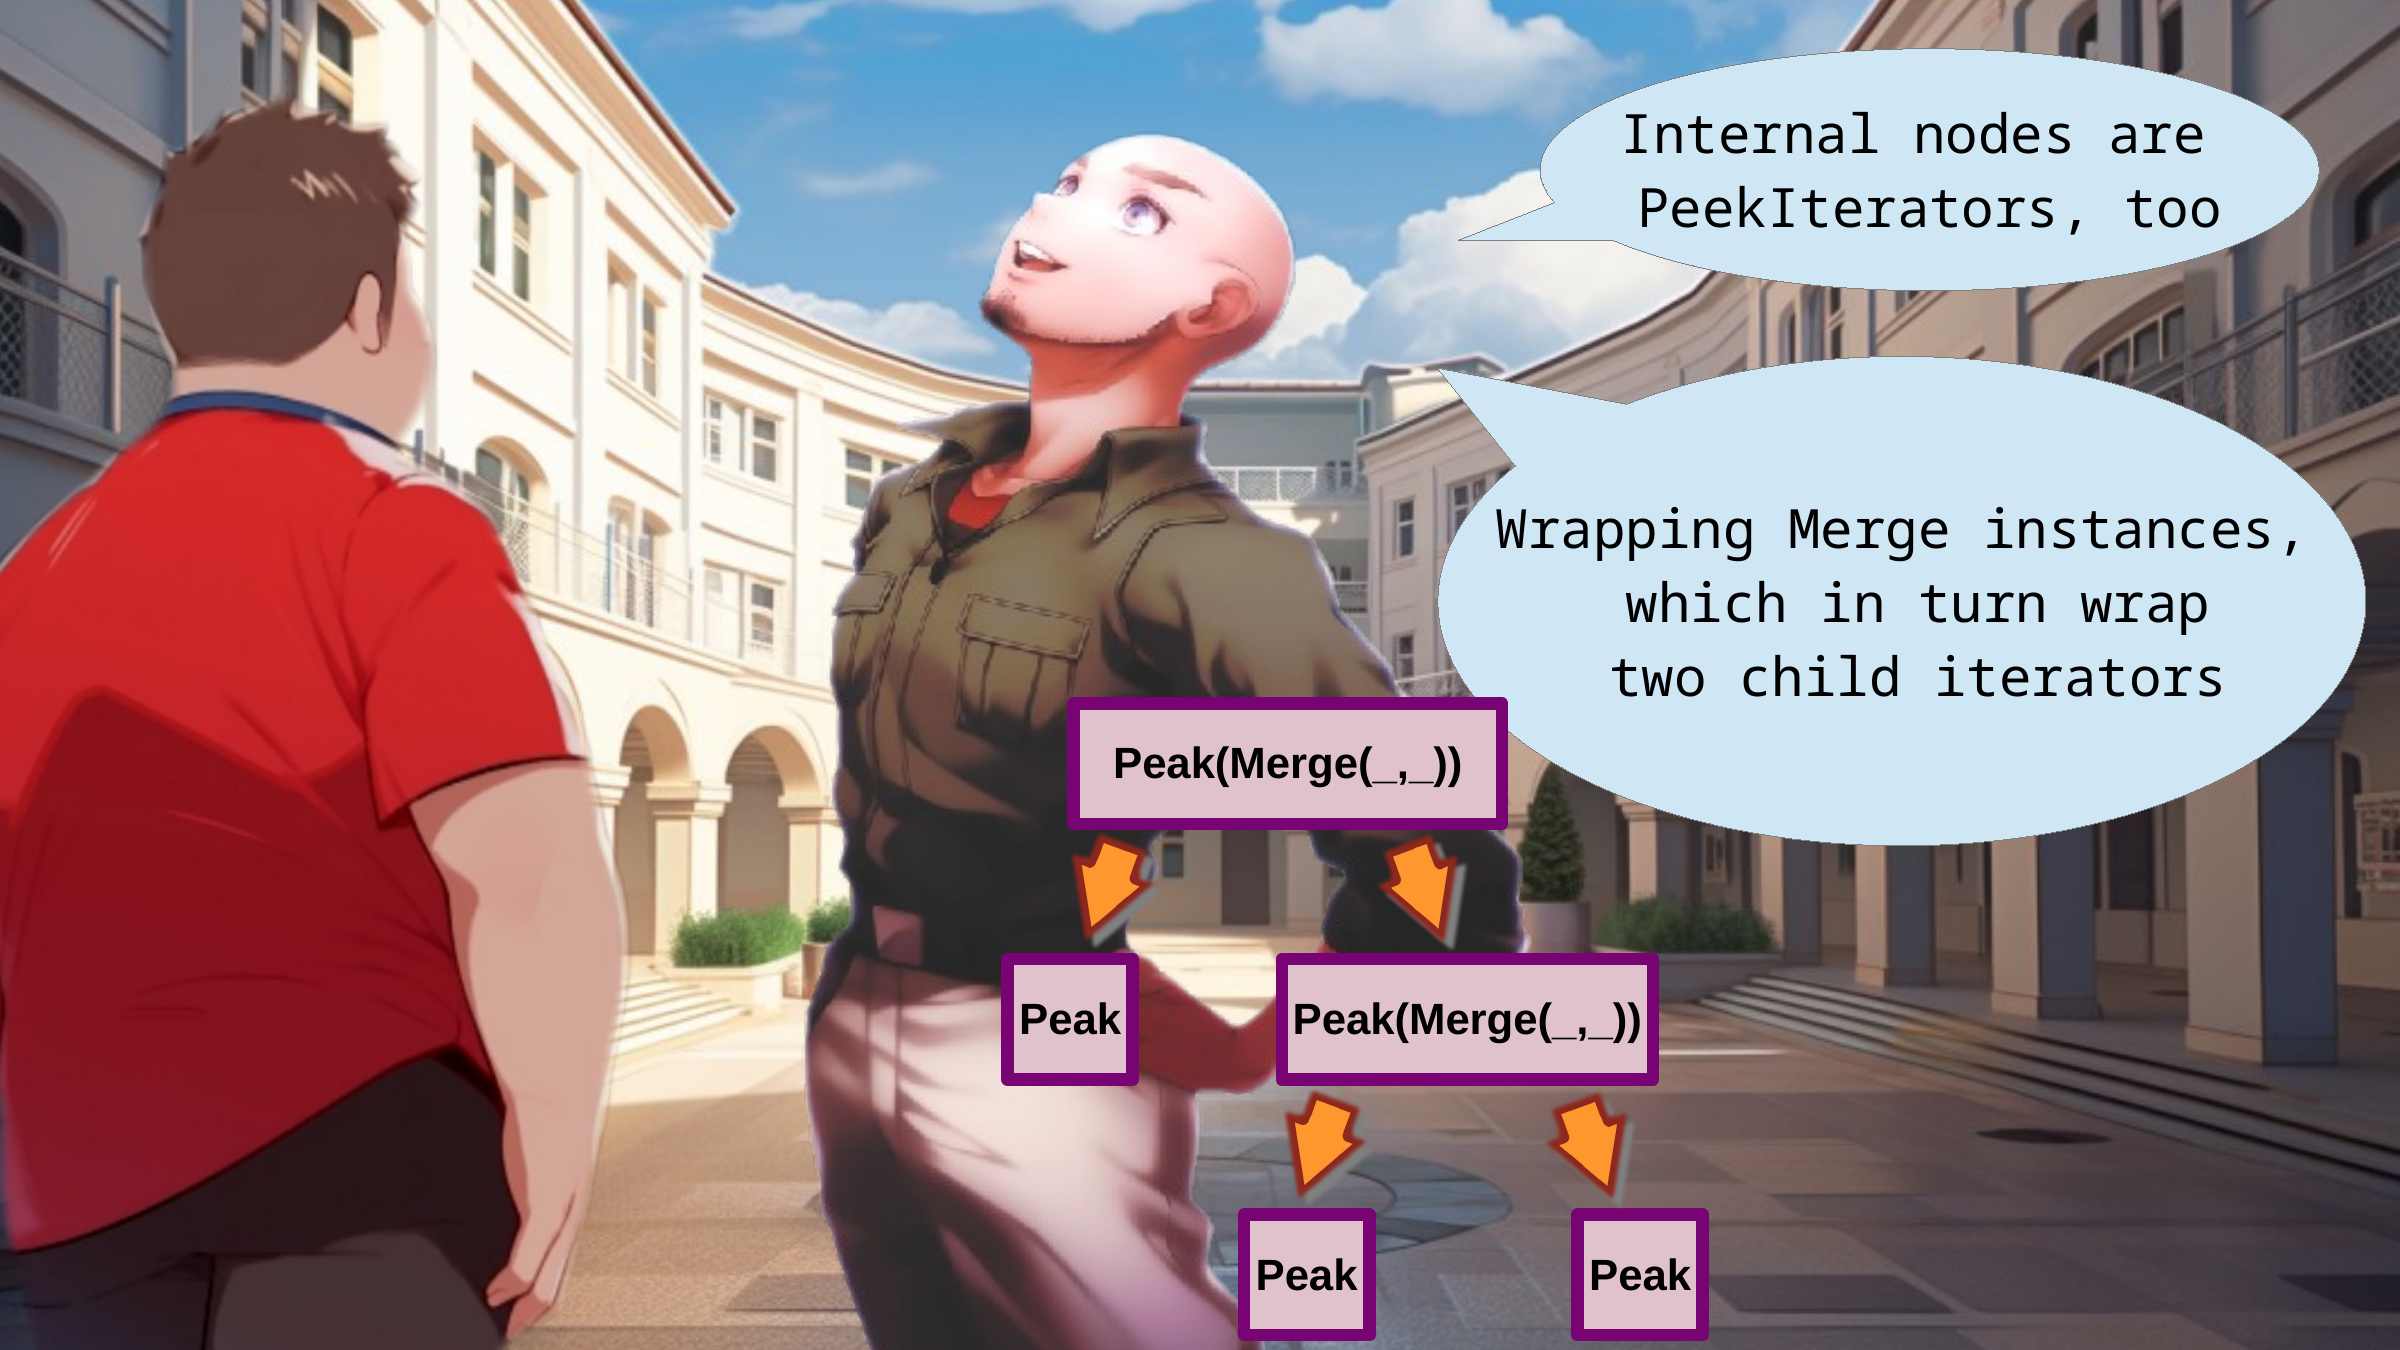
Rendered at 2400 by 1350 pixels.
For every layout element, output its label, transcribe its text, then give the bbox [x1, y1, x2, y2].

text_box Peak [1577, 1214, 1703, 1336]
text_box Peak(Merge(_,_)) [1073, 703, 1503, 825]
text_box Peak(Merge(_,_)) [1281, 959, 1653, 1080]
text_box [1295, 1102, 1349, 1182]
text_box [1562, 1103, 1616, 1183]
text_box [1394, 845, 1447, 926]
picture [0, 0, 2400, 1350]
text_box Internal nodes are PeekIterators, too [1816, 48, 2320, 291]
text_box Peak [1244, 1214, 1370, 1336]
text_box Peak [1007, 959, 1133, 1080]
text_box Wrapping Merge instances, which in turn wrap two child iterators [1437, 356, 2366, 846]
text_box [1082, 844, 1137, 924]
